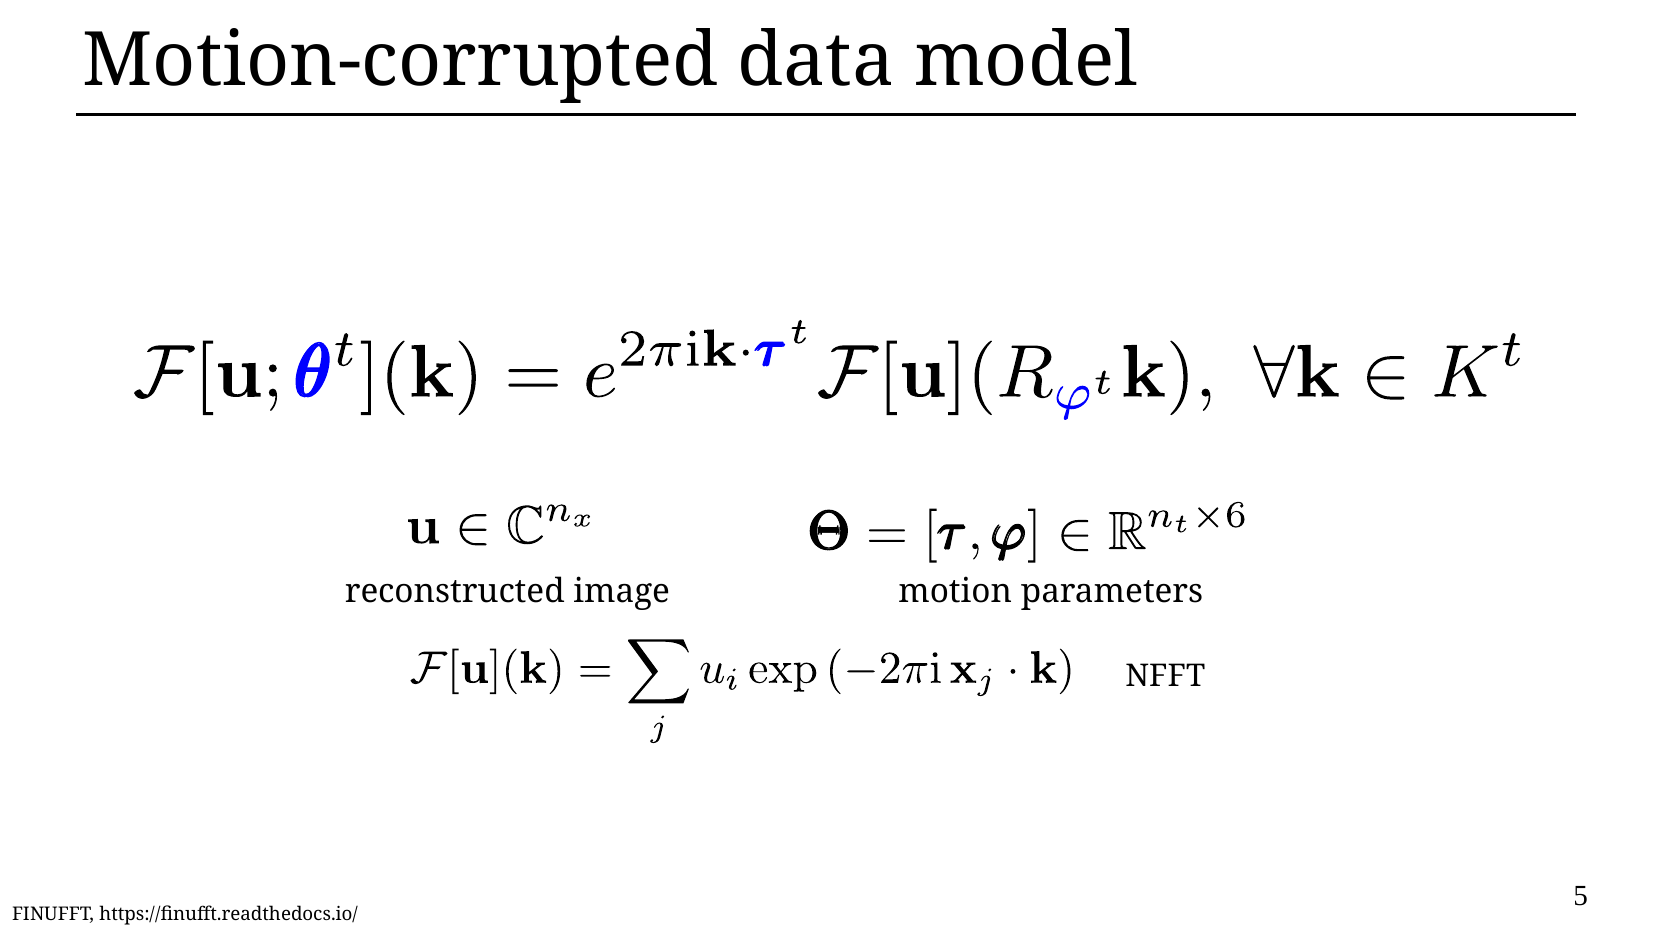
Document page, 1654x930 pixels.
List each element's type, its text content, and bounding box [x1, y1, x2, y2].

picture [407, 637, 1073, 745]
text_box FINUFFT, https://finufft.readthedocs.io/ [0, 892, 1528, 930]
picture [132, 319, 1521, 420]
title Motion-corrupted data model [82, 7, 1571, 105]
text_box NFFT [1073, 645, 1257, 704]
text_box reconstructed image [288, 560, 727, 619]
picture [405, 504, 591, 546]
text_box motion parameters [831, 560, 1270, 619]
picture [804, 499, 1247, 565]
